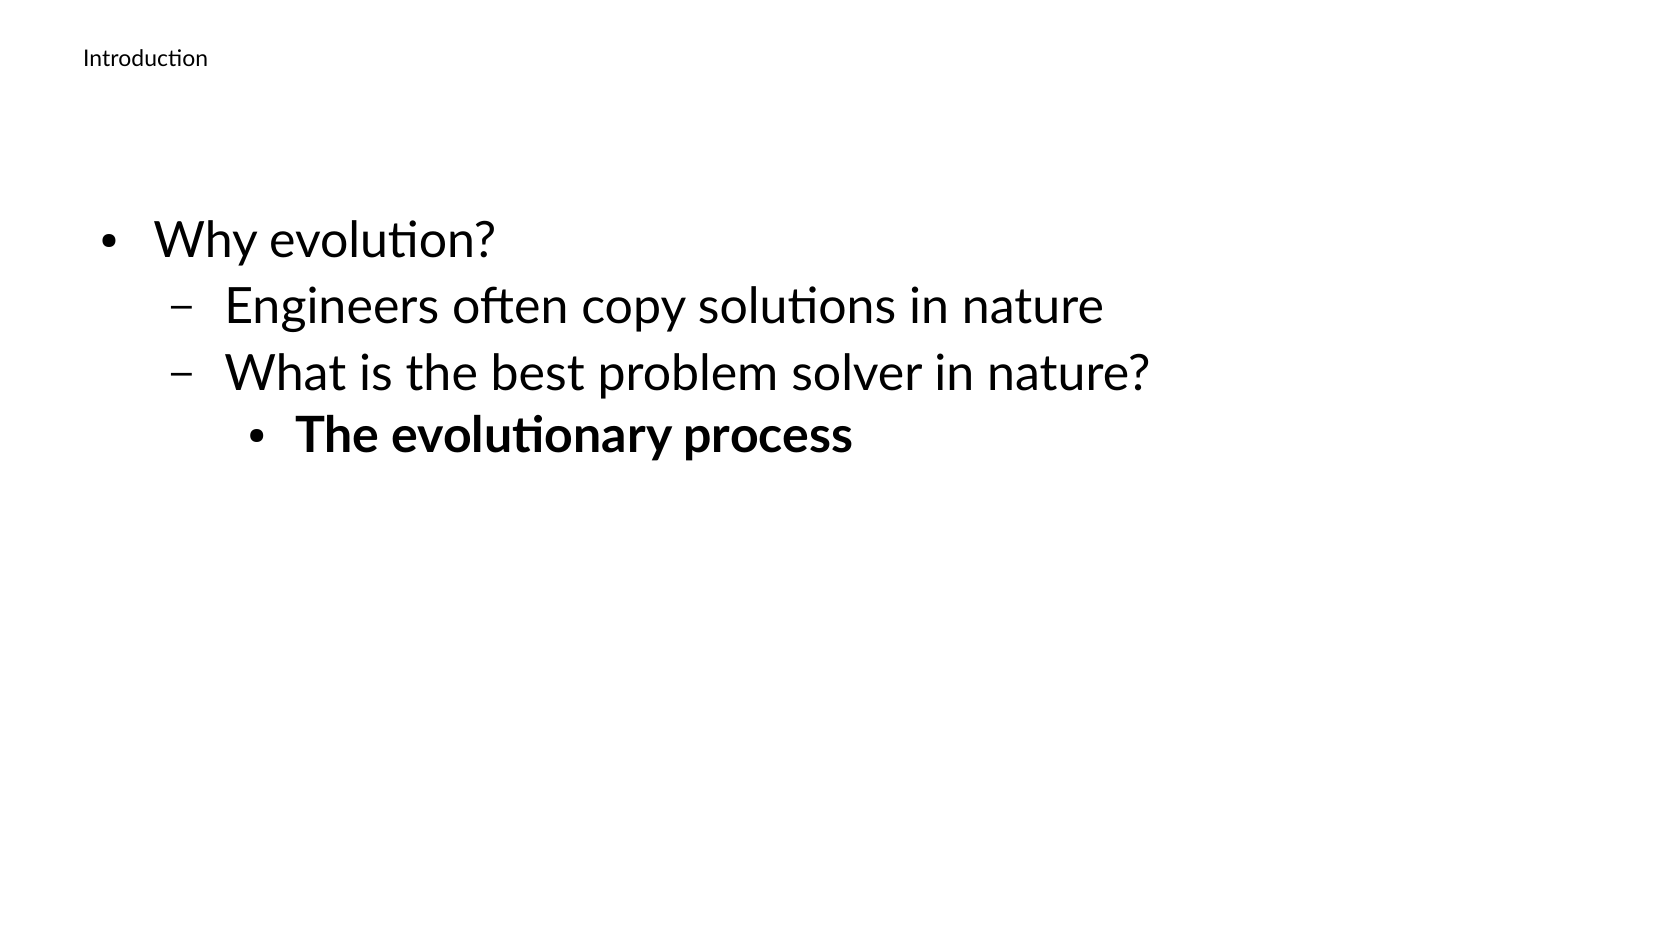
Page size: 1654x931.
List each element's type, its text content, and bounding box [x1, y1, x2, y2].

list Why evolution? Engineers often copy solutions in nature What is the best problem solver in nature? The evolutionary process [82, 217, 1571, 839]
title Introduction [83, 0, 1571, 119]
